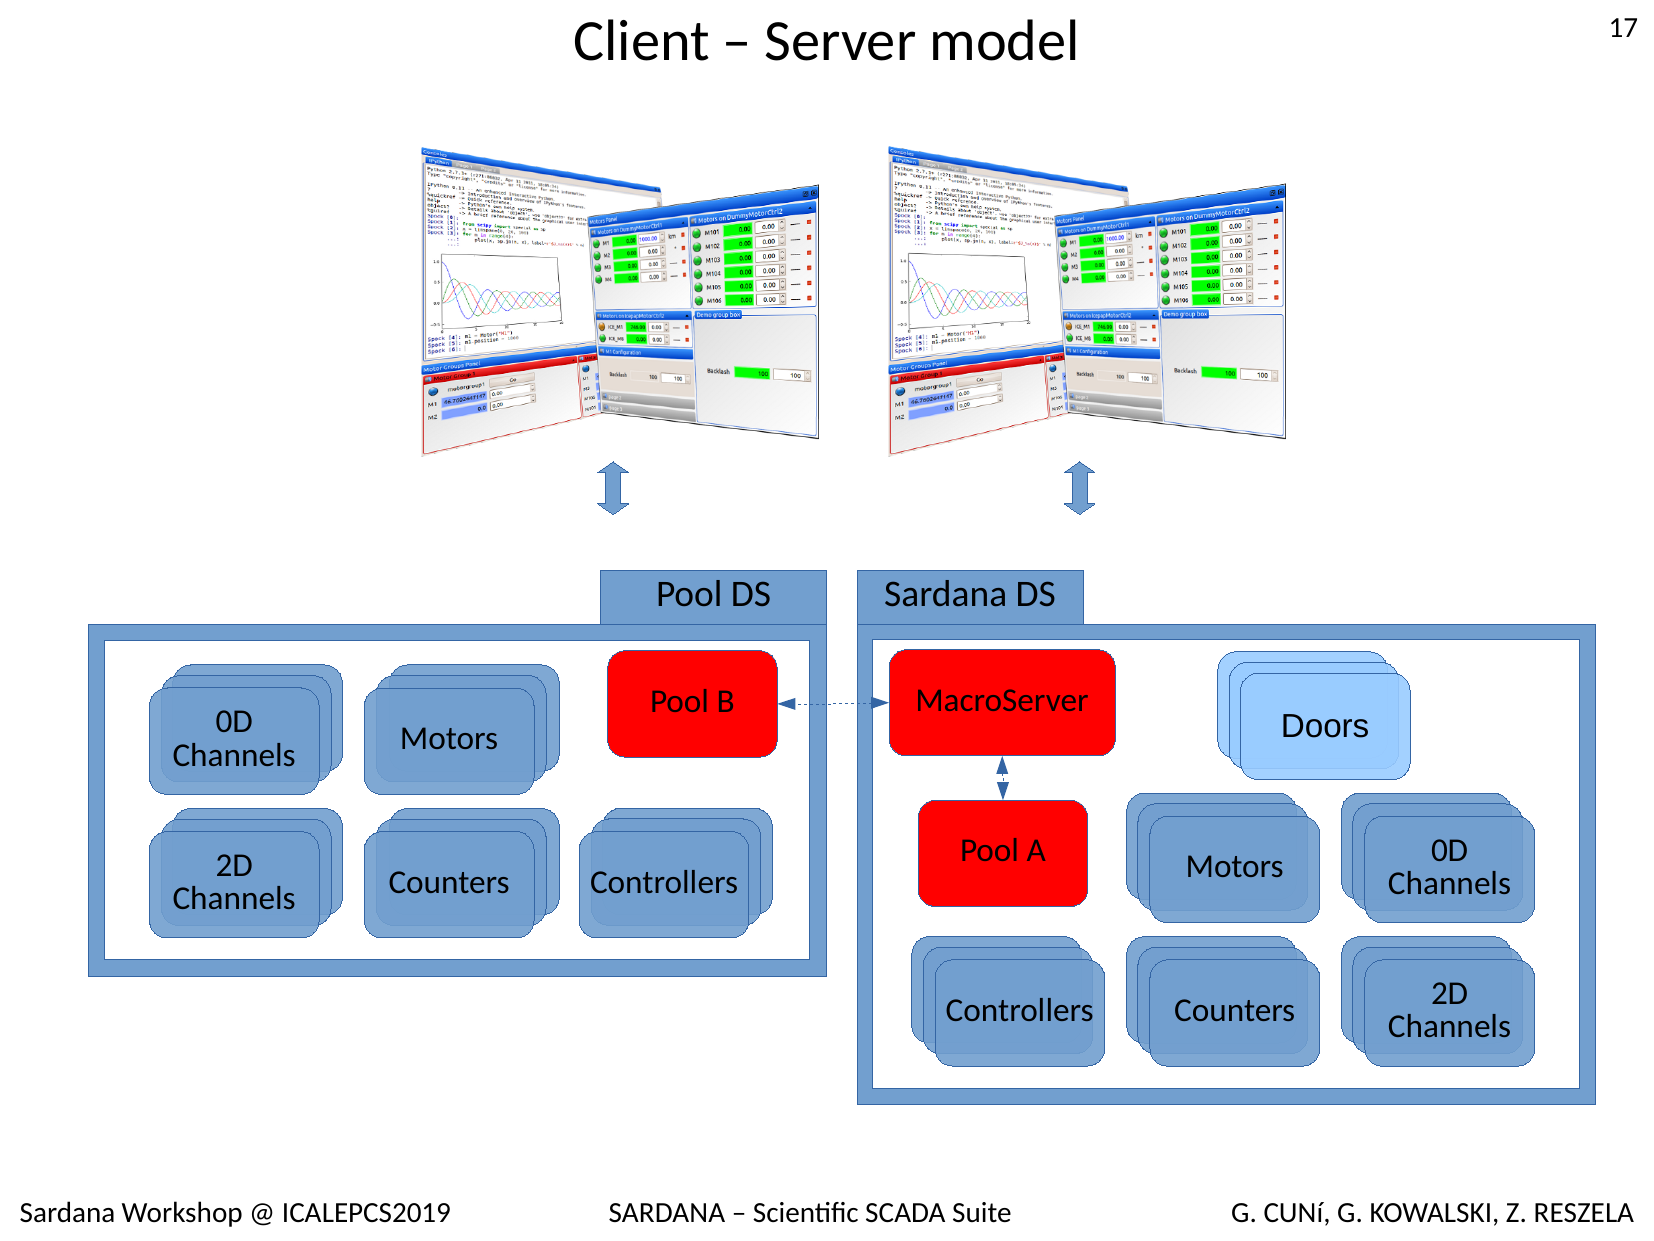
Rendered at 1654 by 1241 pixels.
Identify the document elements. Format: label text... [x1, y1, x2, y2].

text_box 0D Channels [1364, 816, 1535, 923]
text_box Motors [364, 688, 535, 795]
text_box Pool DS [600, 570, 827, 625]
text_box 2D Channels [1364, 959, 1535, 1067]
text_box 0D Channels [149, 687, 320, 795]
picture [885, 134, 1288, 468]
text_box [88, 624, 827, 977]
text_box 2D Channels [149, 831, 320, 938]
text_box Controllers [579, 831, 749, 938]
text_box [1064, 468, 1095, 515]
text_box MacroServer [889, 649, 1116, 756]
text_box Doors [1240, 673, 1411, 780]
text_box Counters [364, 831, 535, 938]
text_box Pool B [607, 650, 778, 758]
text_box [857, 624, 1596, 1105]
picture [418, 135, 821, 468]
text_box Pool A [918, 800, 1088, 907]
text_box Counters [1149, 959, 1320, 1067]
text_box Motors [1149, 816, 1320, 923]
text_box Sardana DS [857, 570, 1084, 625]
text_box [597, 468, 629, 515]
text_box Controllers [935, 959, 1105, 1067]
title Client – Server model [82, 2, 1571, 91]
